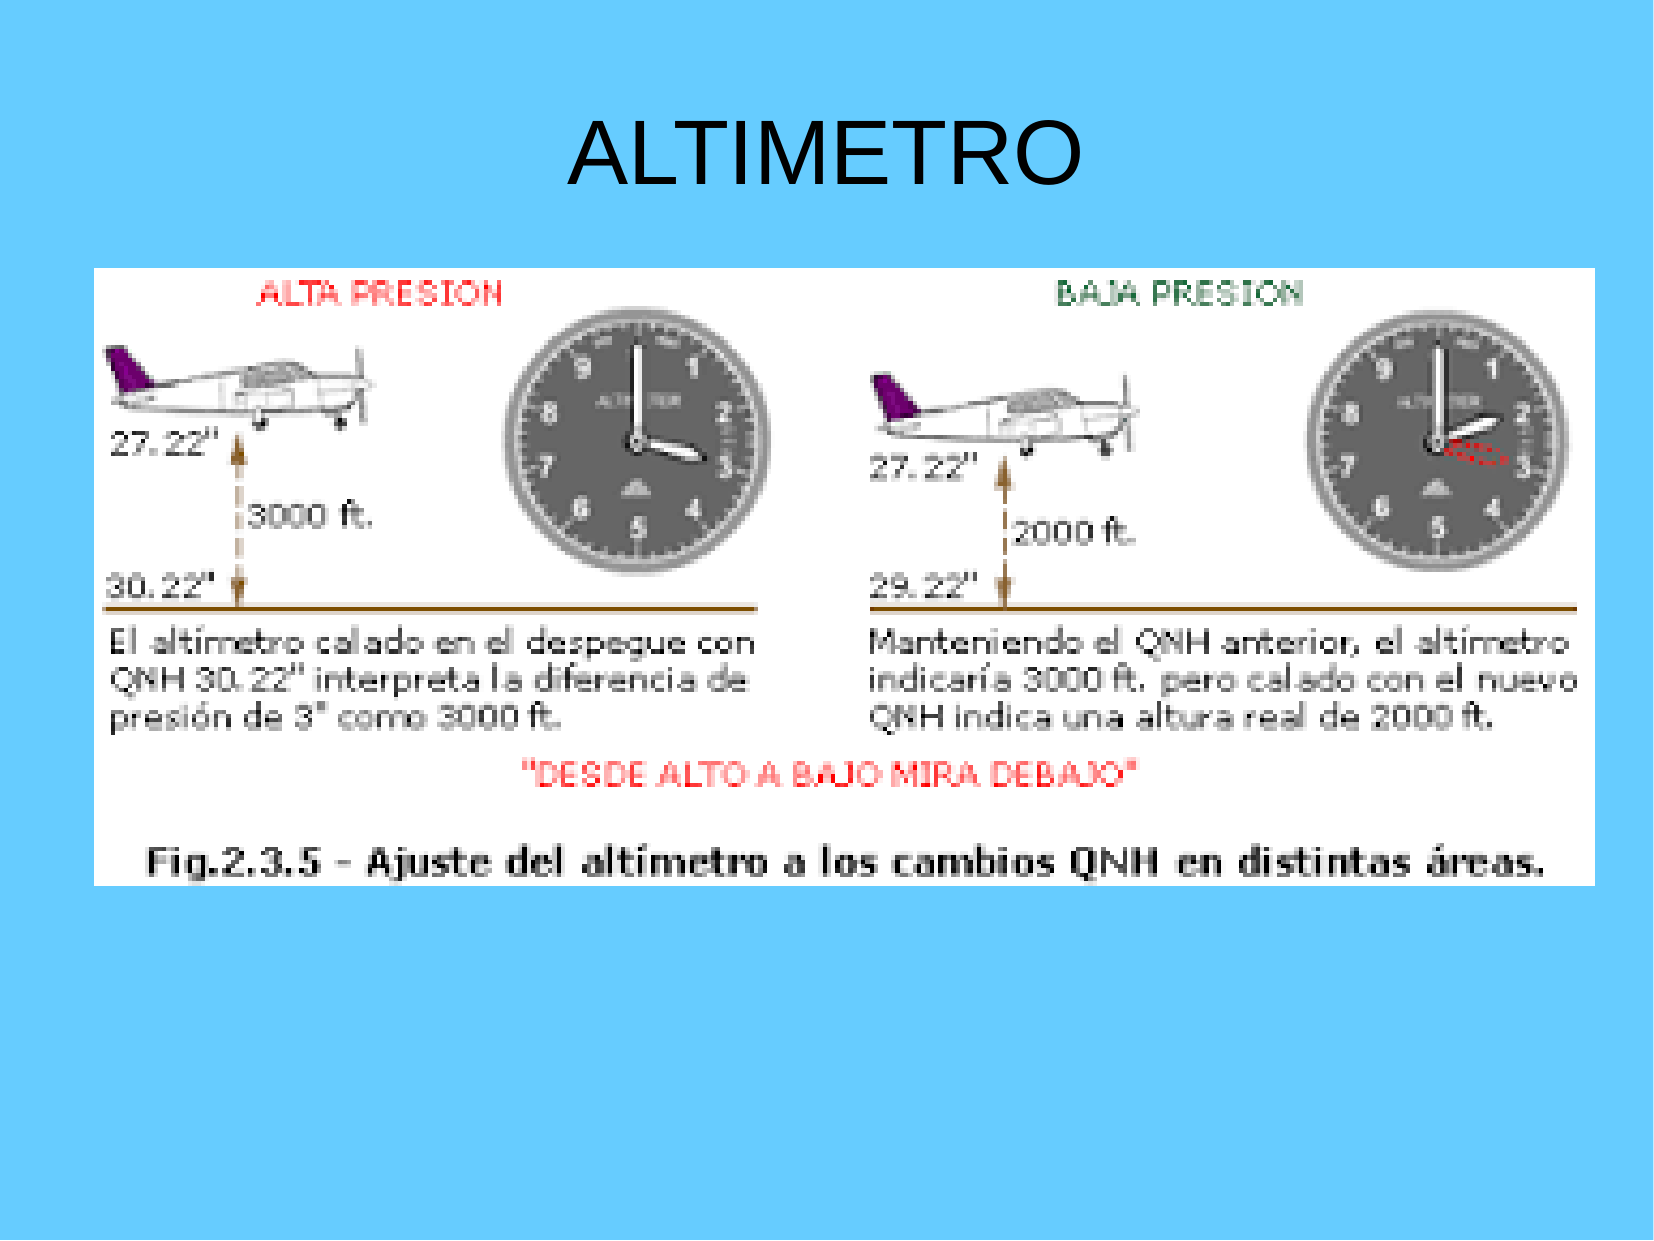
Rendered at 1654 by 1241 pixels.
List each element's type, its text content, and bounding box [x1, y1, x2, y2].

picture [94, 268, 1595, 886]
title ALTIMETRO [82, 49, 1571, 257]
